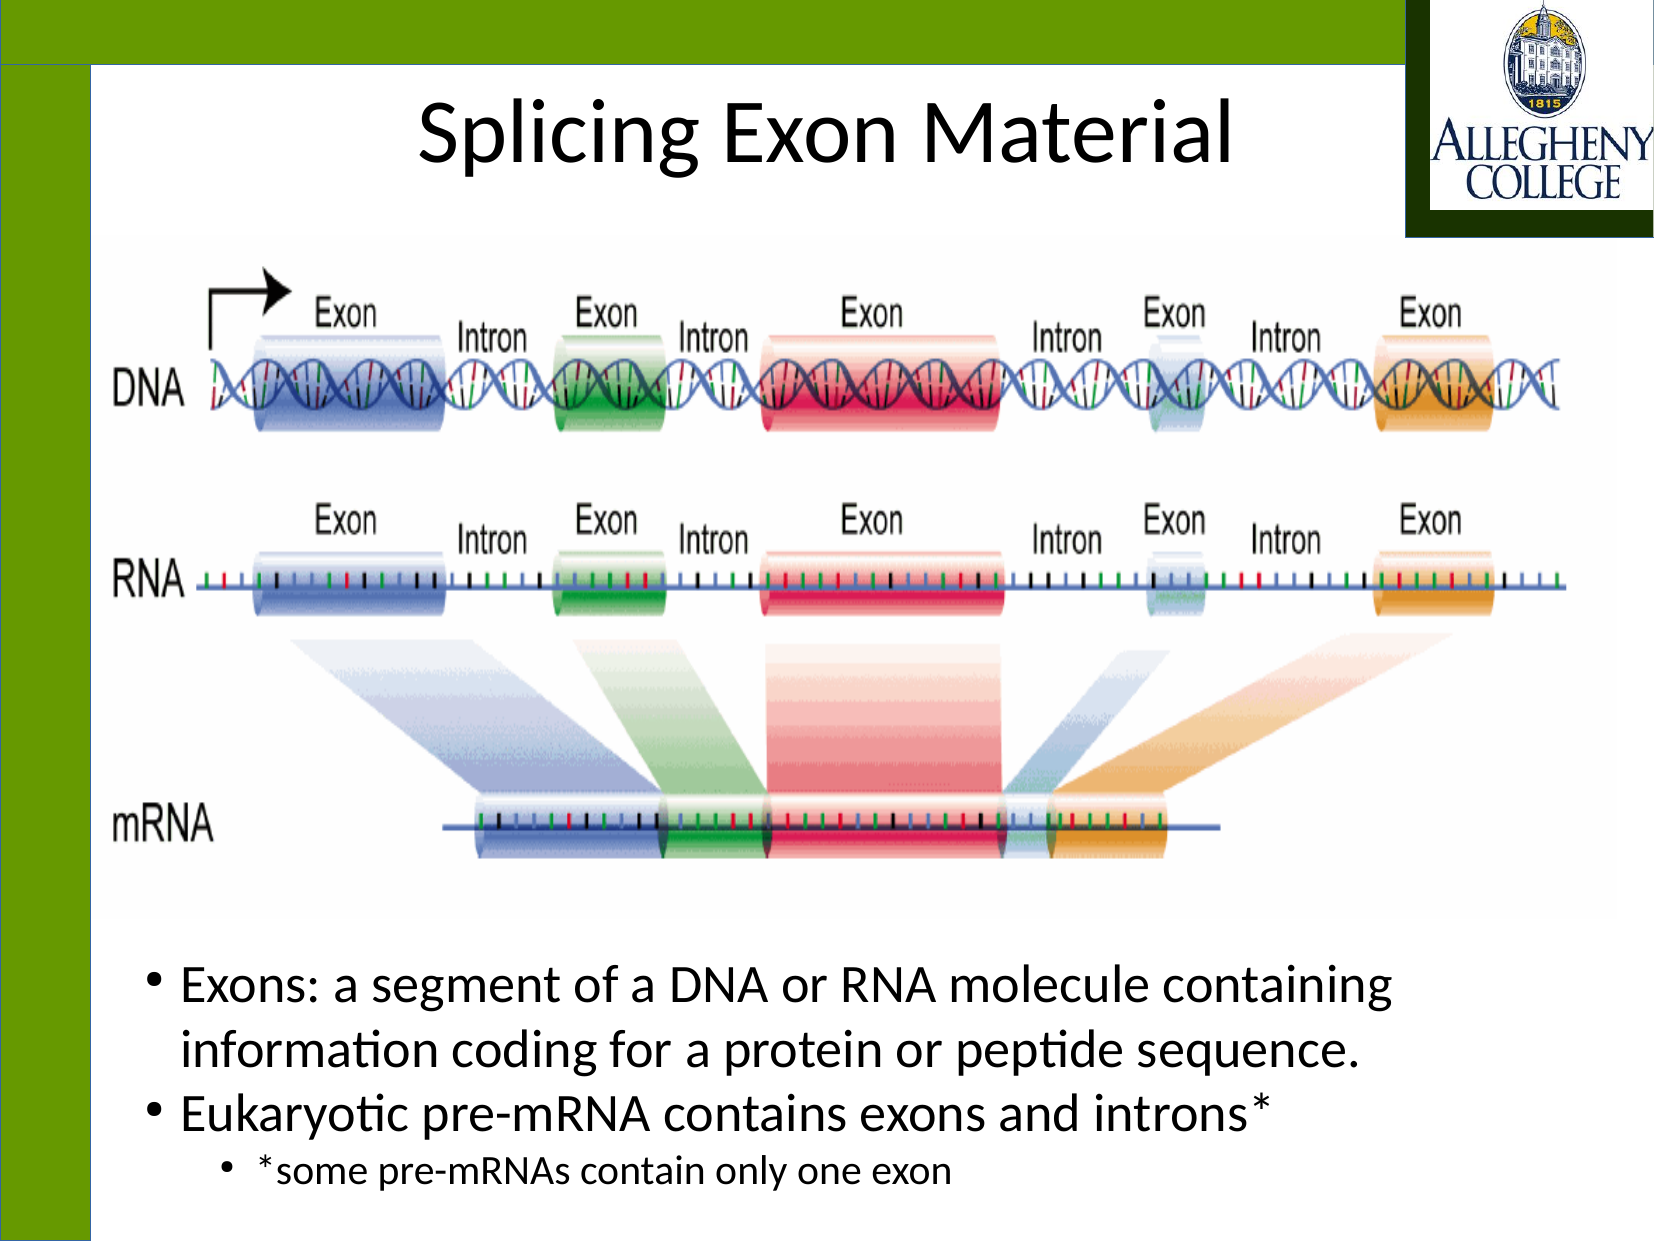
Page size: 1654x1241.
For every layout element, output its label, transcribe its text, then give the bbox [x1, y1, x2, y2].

picture [1430, 0, 1654, 210]
picture [91, 235, 1617, 919]
text_box [0, 0, 1654, 1241]
text_box Exons: a segment of a DNA or RNA molecule containing information coding for a protein or peptide sequence. Eukaryotic pre-mRNA contains exons and introns* *some pre-mRNAs contain only one exon [129, 940, 1486, 1182]
title Splicing Exon Material [91, 65, 1405, 230]
